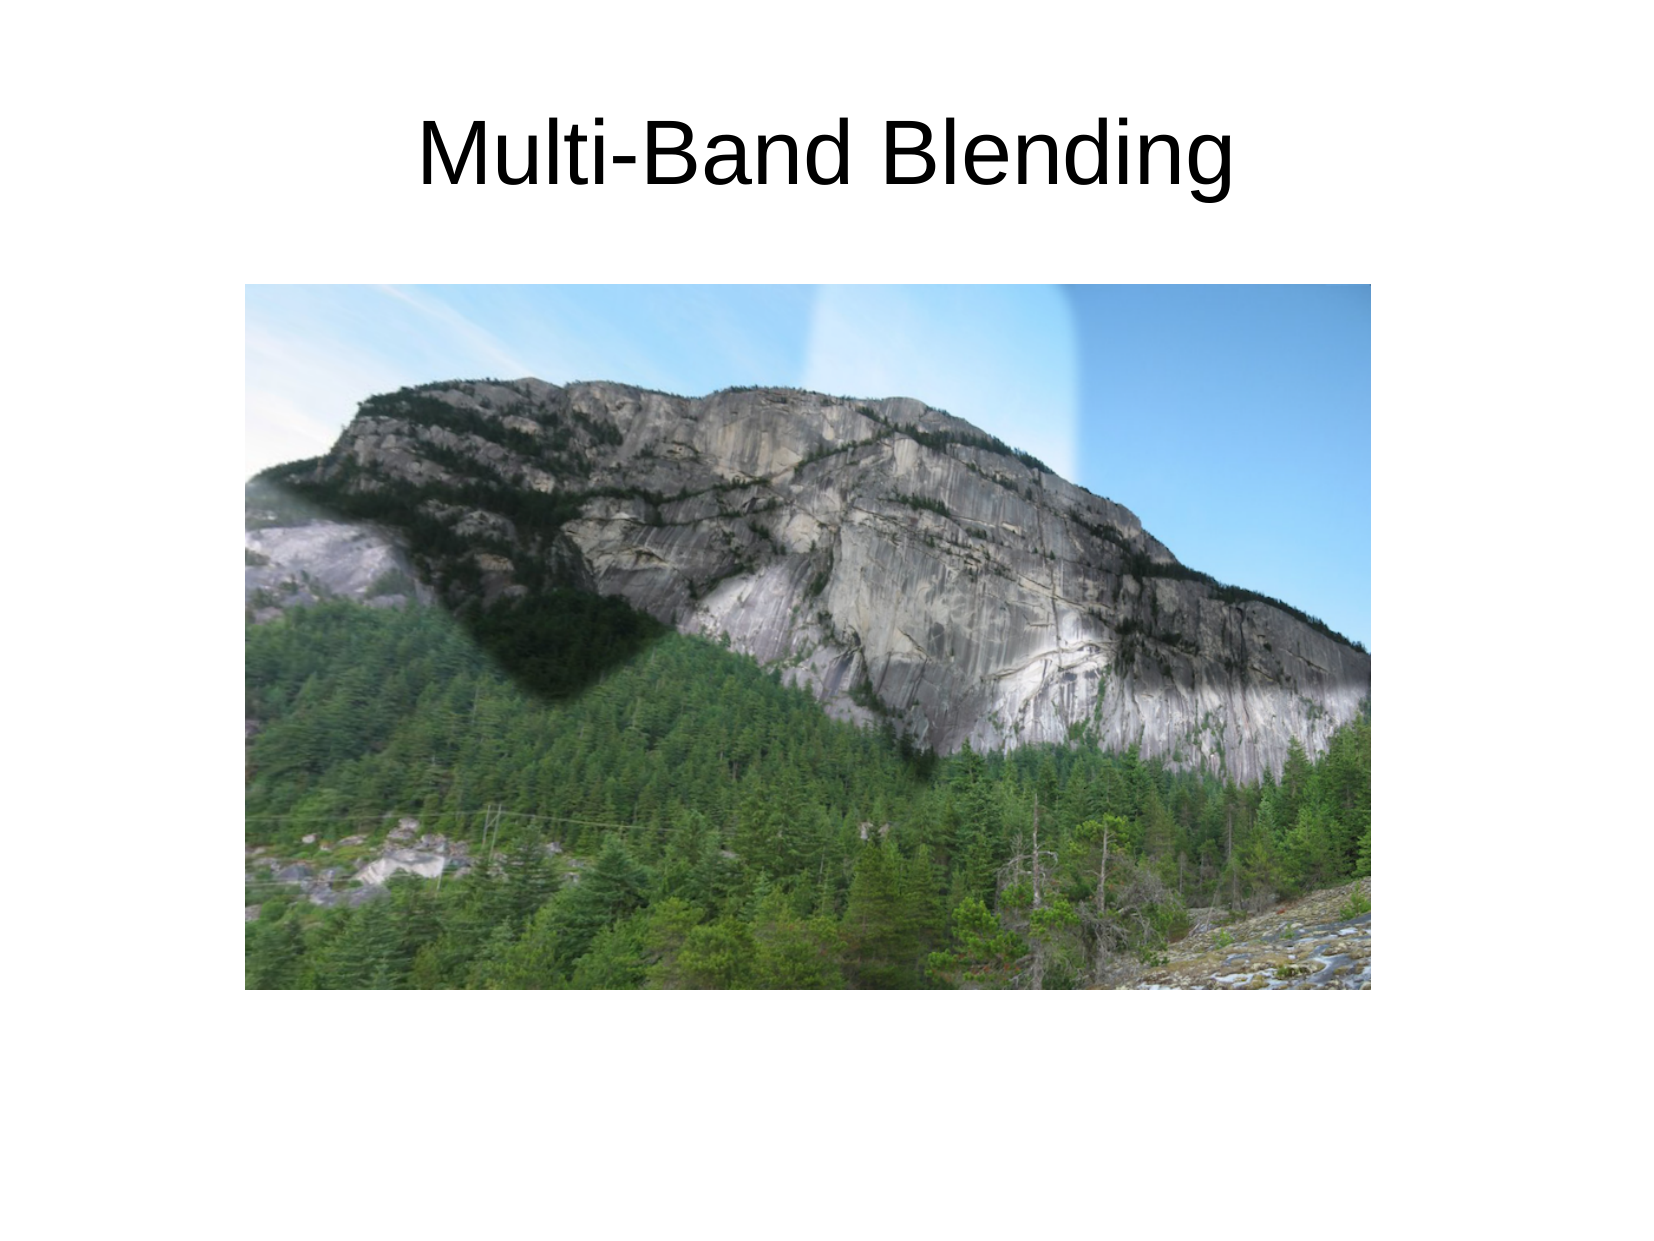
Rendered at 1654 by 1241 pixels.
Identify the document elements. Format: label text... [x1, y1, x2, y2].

picture [245, 284, 1371, 991]
title Multi-Band Blending [82, 49, 1571, 257]
